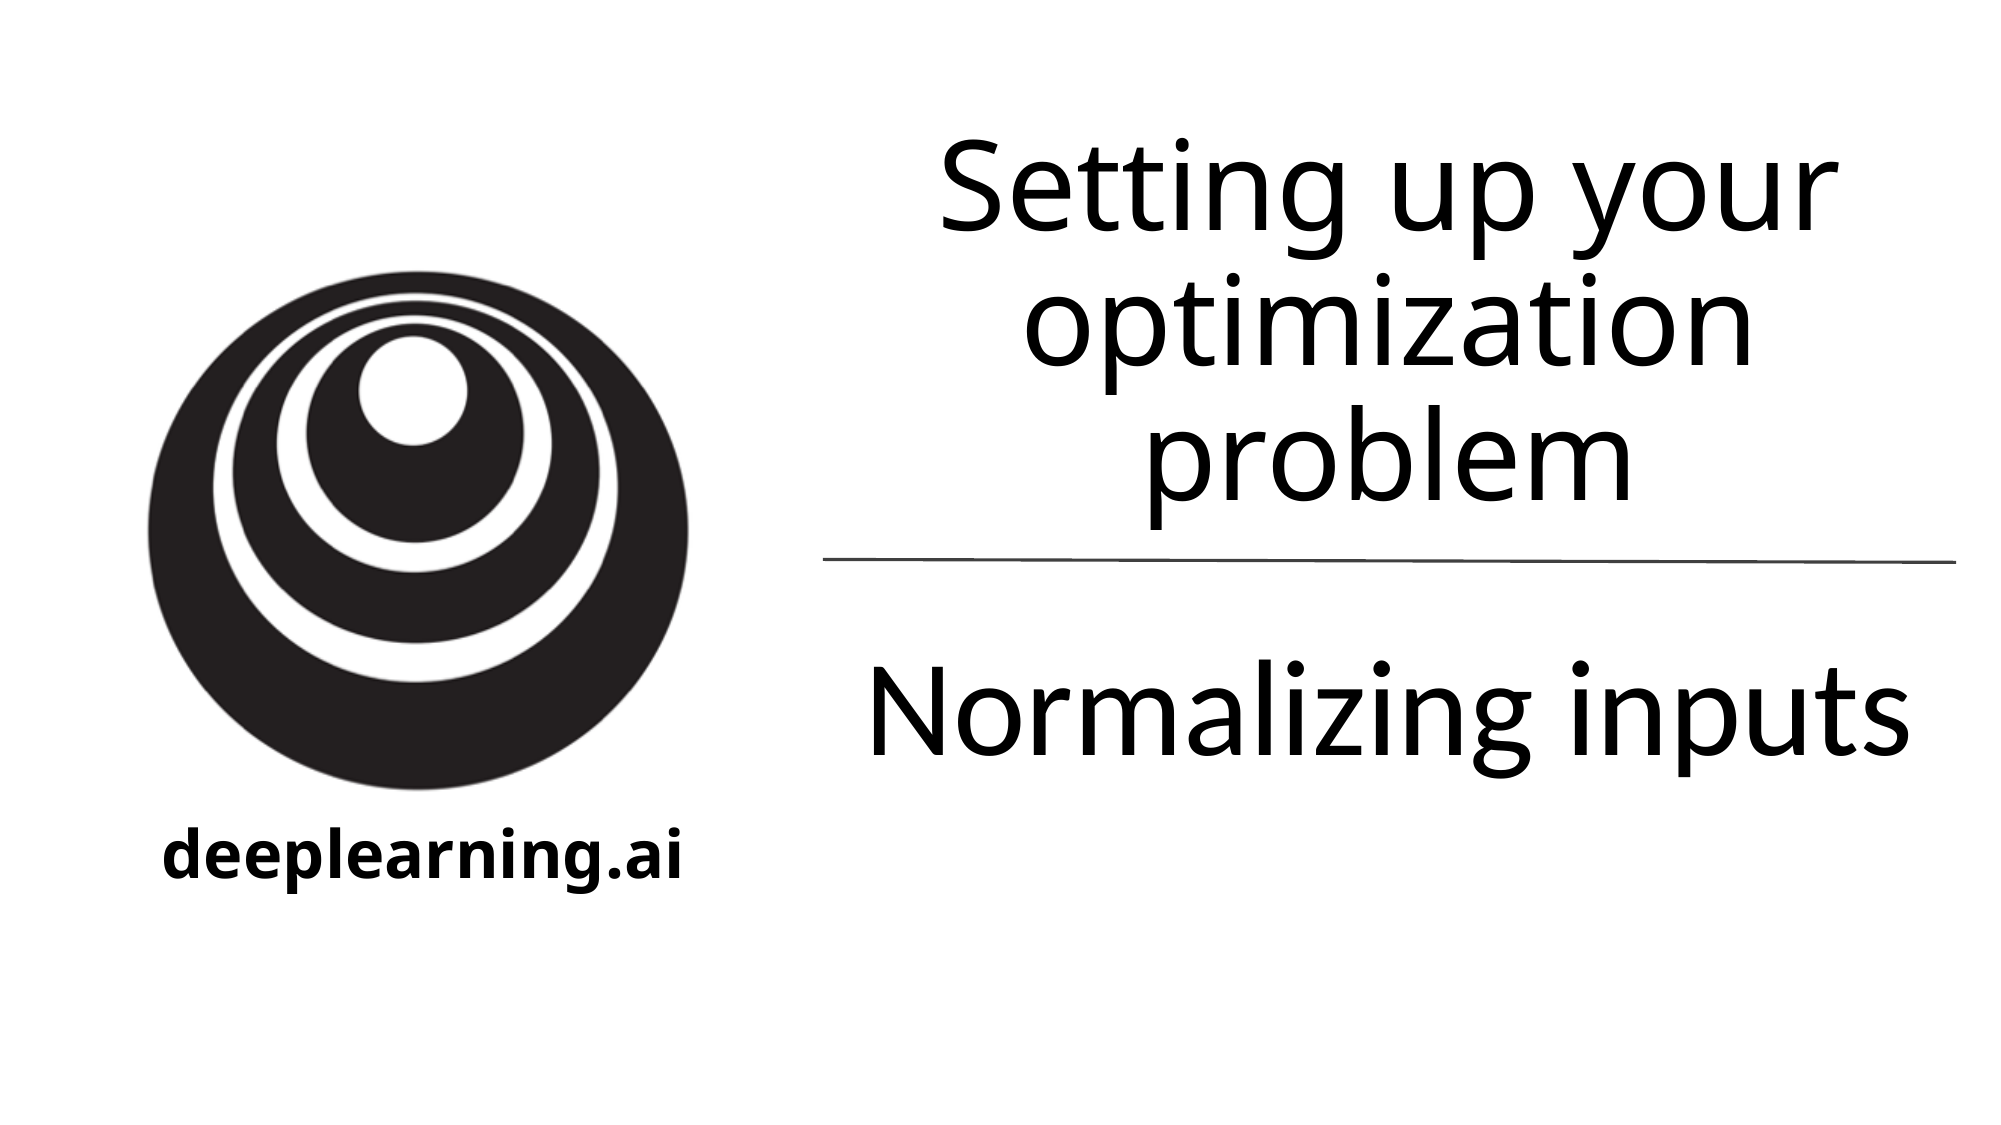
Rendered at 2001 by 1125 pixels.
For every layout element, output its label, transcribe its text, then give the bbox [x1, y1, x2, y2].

text_box deeplearning.ai [56, 768, 790, 901]
text_box Normalizing inputs [796, 610, 1982, 791]
title Setting up your optimization problem [829, 148, 1950, 536]
picture [108, 234, 739, 768]
